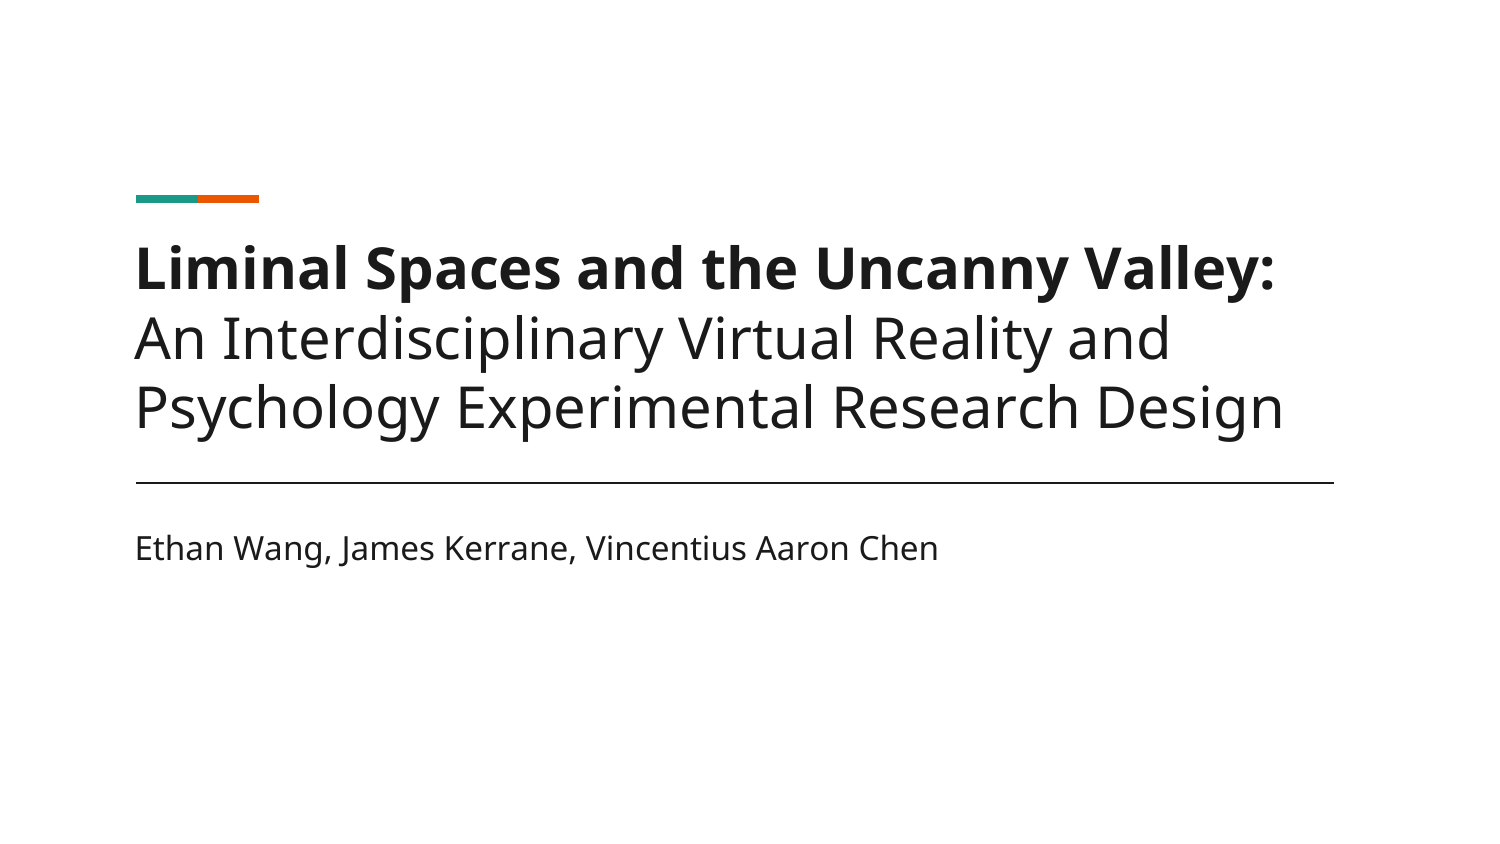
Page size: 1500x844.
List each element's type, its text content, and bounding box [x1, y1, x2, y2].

title Liminal Spaces and the Uncanny Valley: An Interdisciplinary Virtual Reality and Psychology Experimental Research Design [119, 216, 1381, 490]
subtitle Ethan Wang, James Kerrane, Vincentius Aaron Chen [119, 512, 1154, 588]
